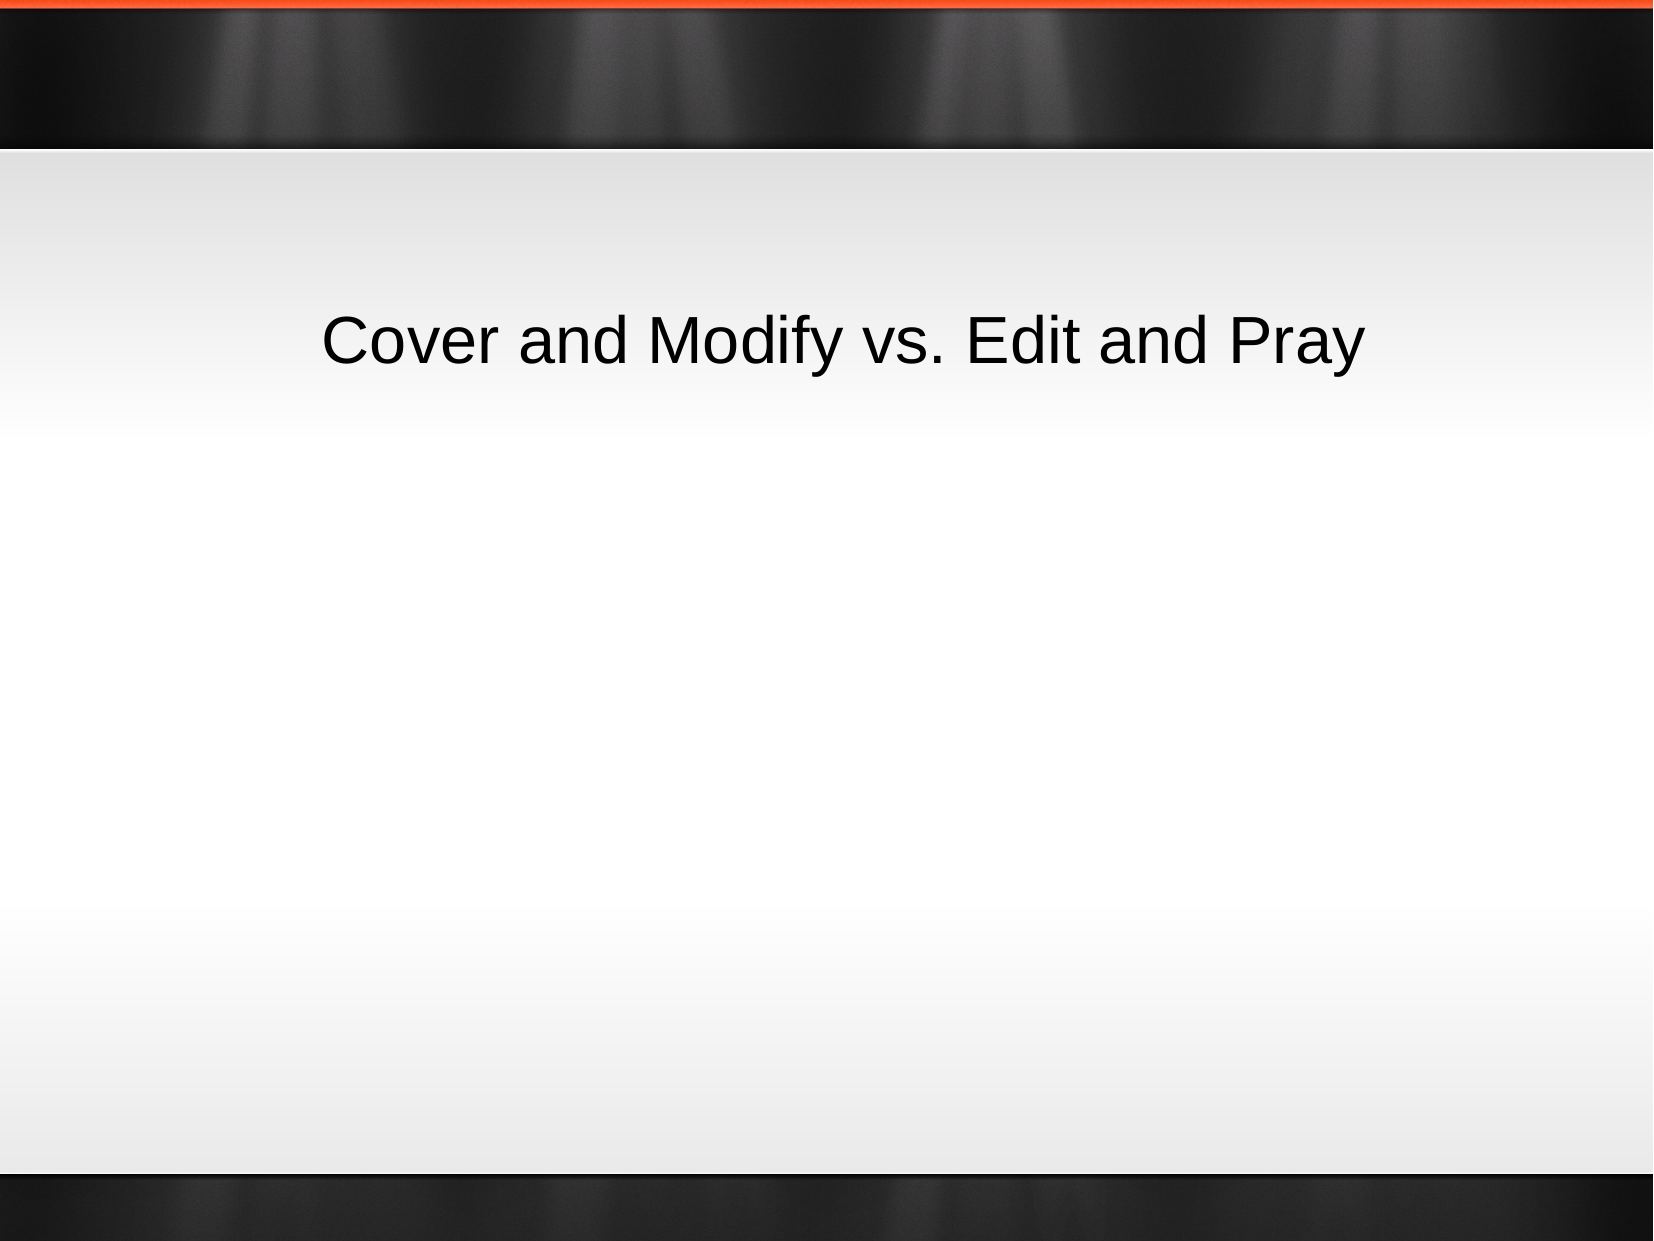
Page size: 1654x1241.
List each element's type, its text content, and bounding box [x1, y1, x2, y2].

subtitle Cover and Modify vs. Edit and Pray [100, 6, 1588, 1125]
picture [0, 0, 1653, 1241]
